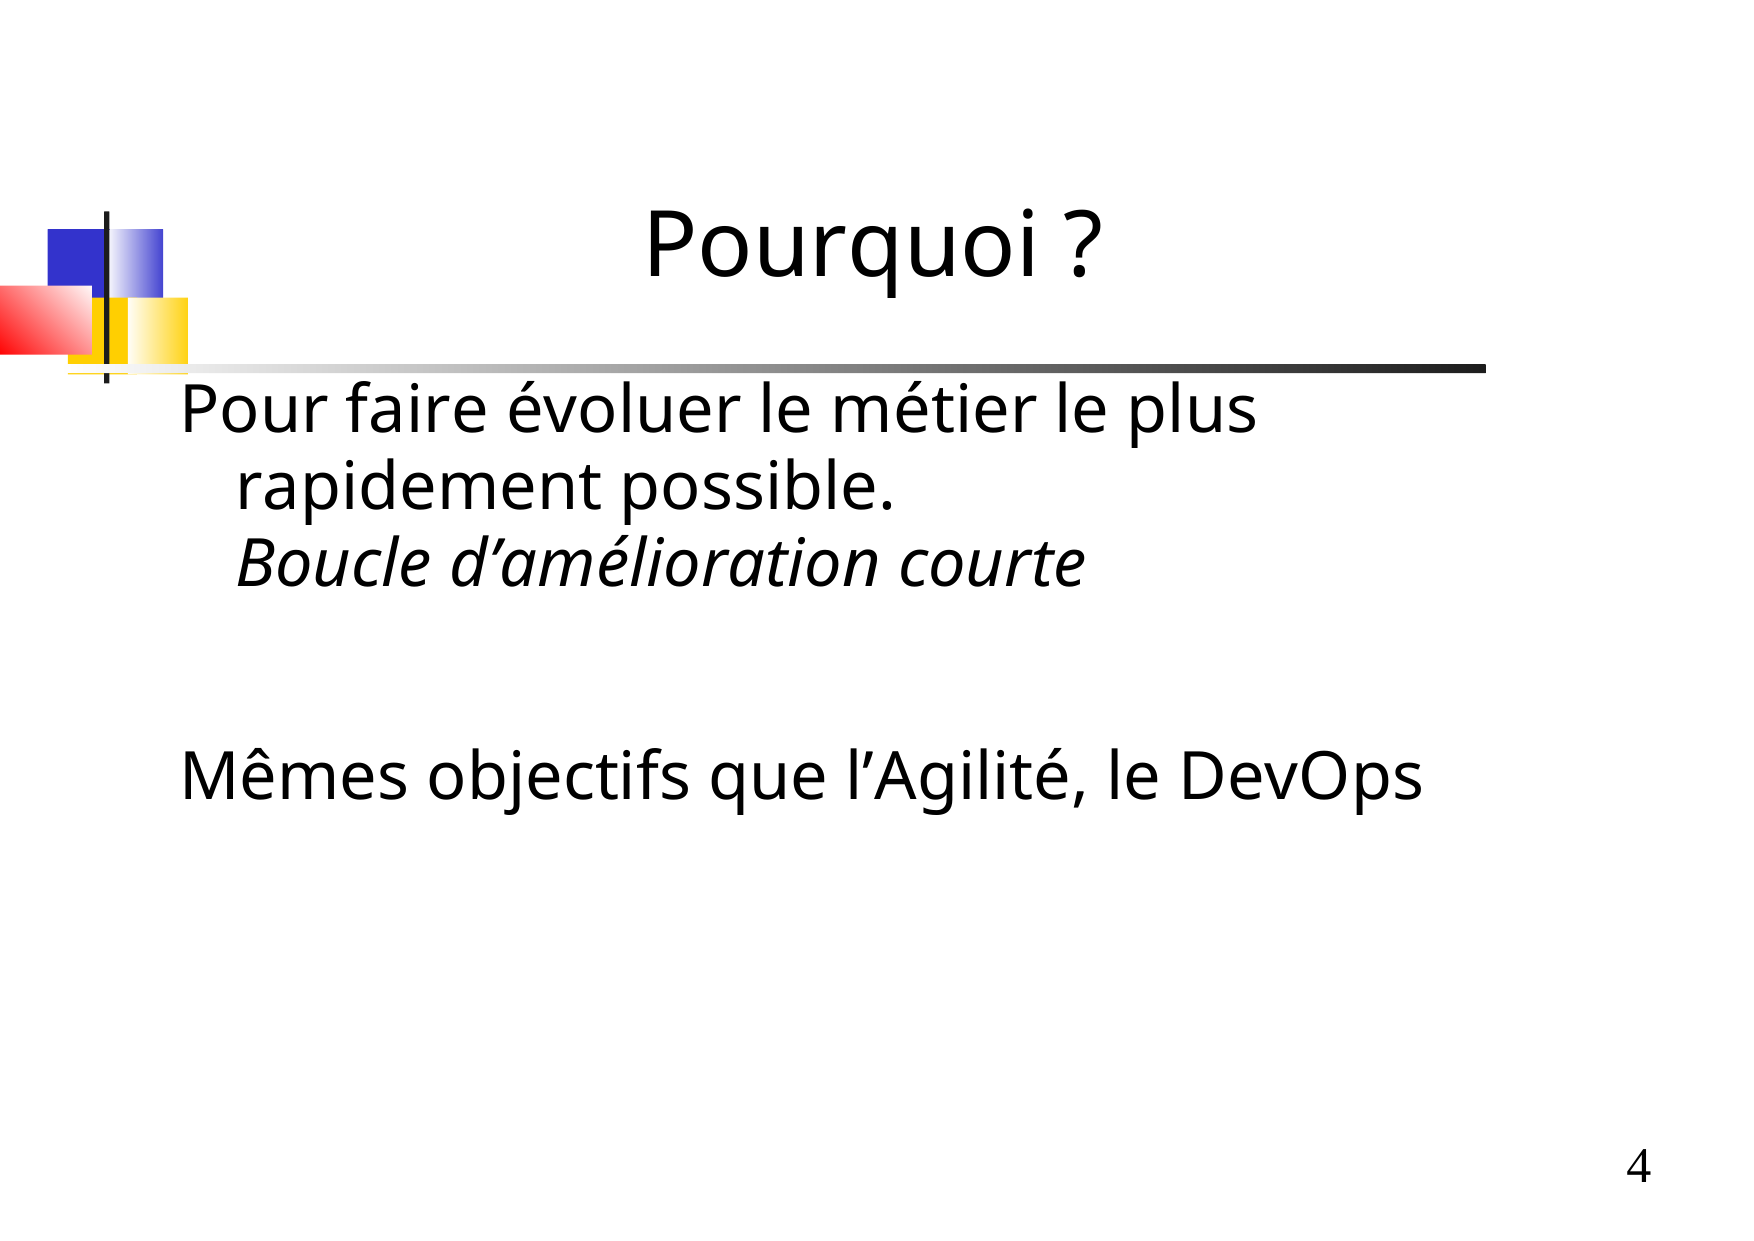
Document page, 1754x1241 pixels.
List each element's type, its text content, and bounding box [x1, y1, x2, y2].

title Pourquoi ? [179, 139, 1567, 351]
list Pour faire évoluer le métier le plus rapidement possible. Boucle d’amélioration courte Mêmes objectifs que l’Agilité, le DevOps [179, 371, 1567, 1091]
